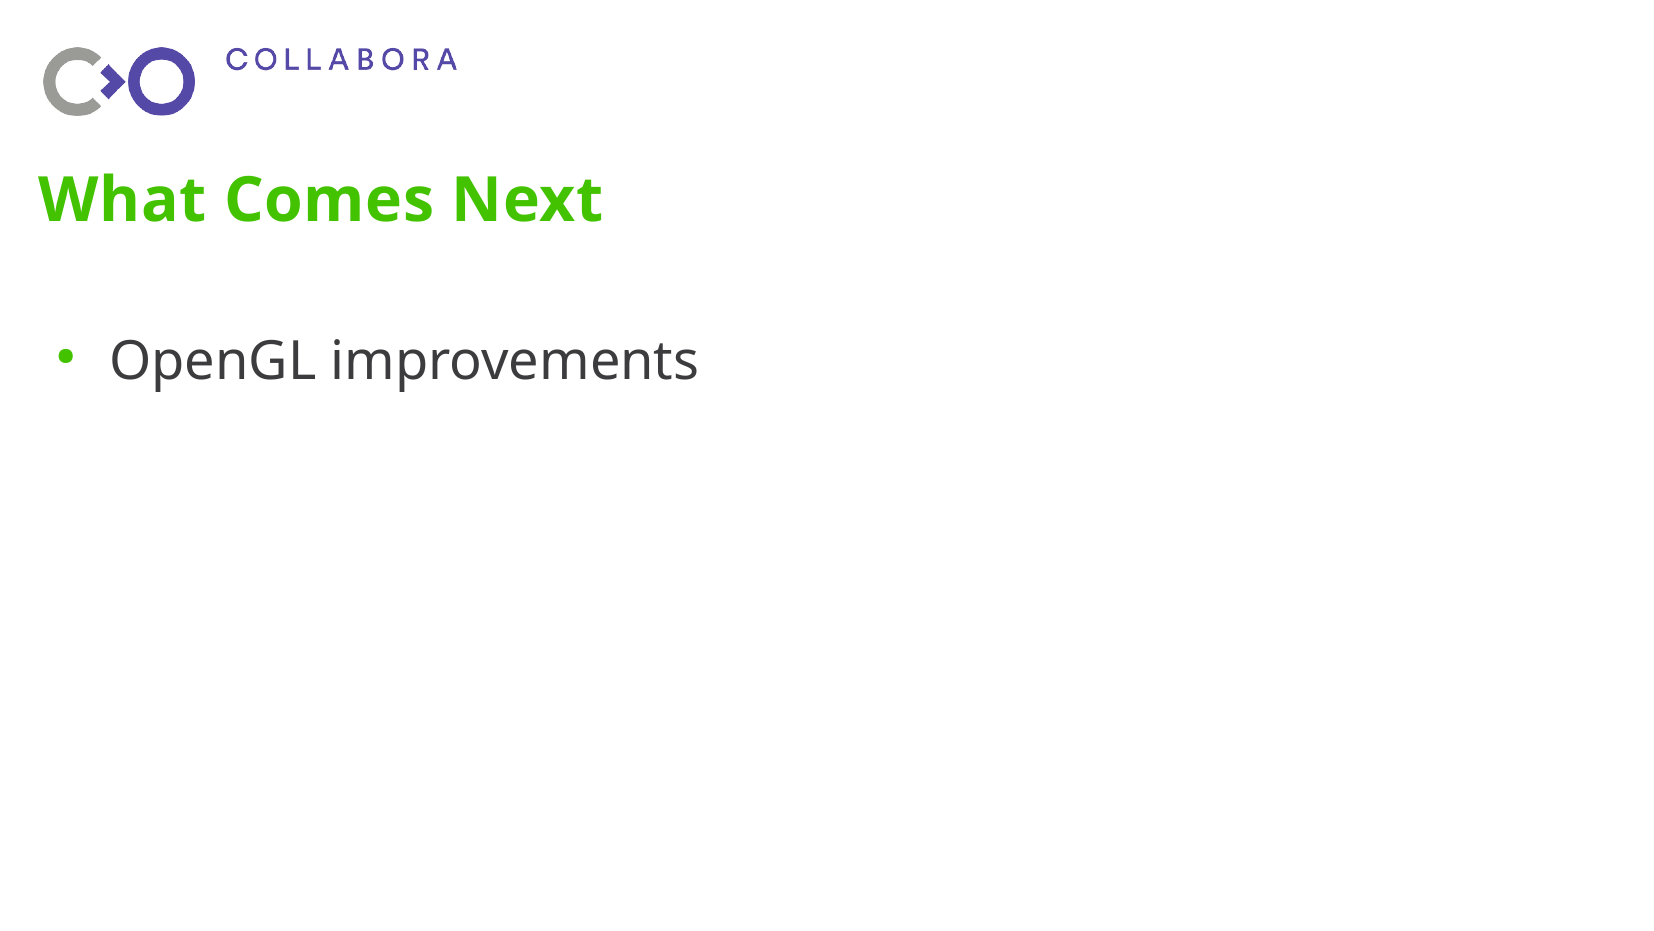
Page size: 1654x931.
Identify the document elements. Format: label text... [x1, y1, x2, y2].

title What Comes Next [38, 159, 1614, 216]
picture [43, 47, 457, 116]
list OpenGL improvements [38, 325, 1614, 581]
